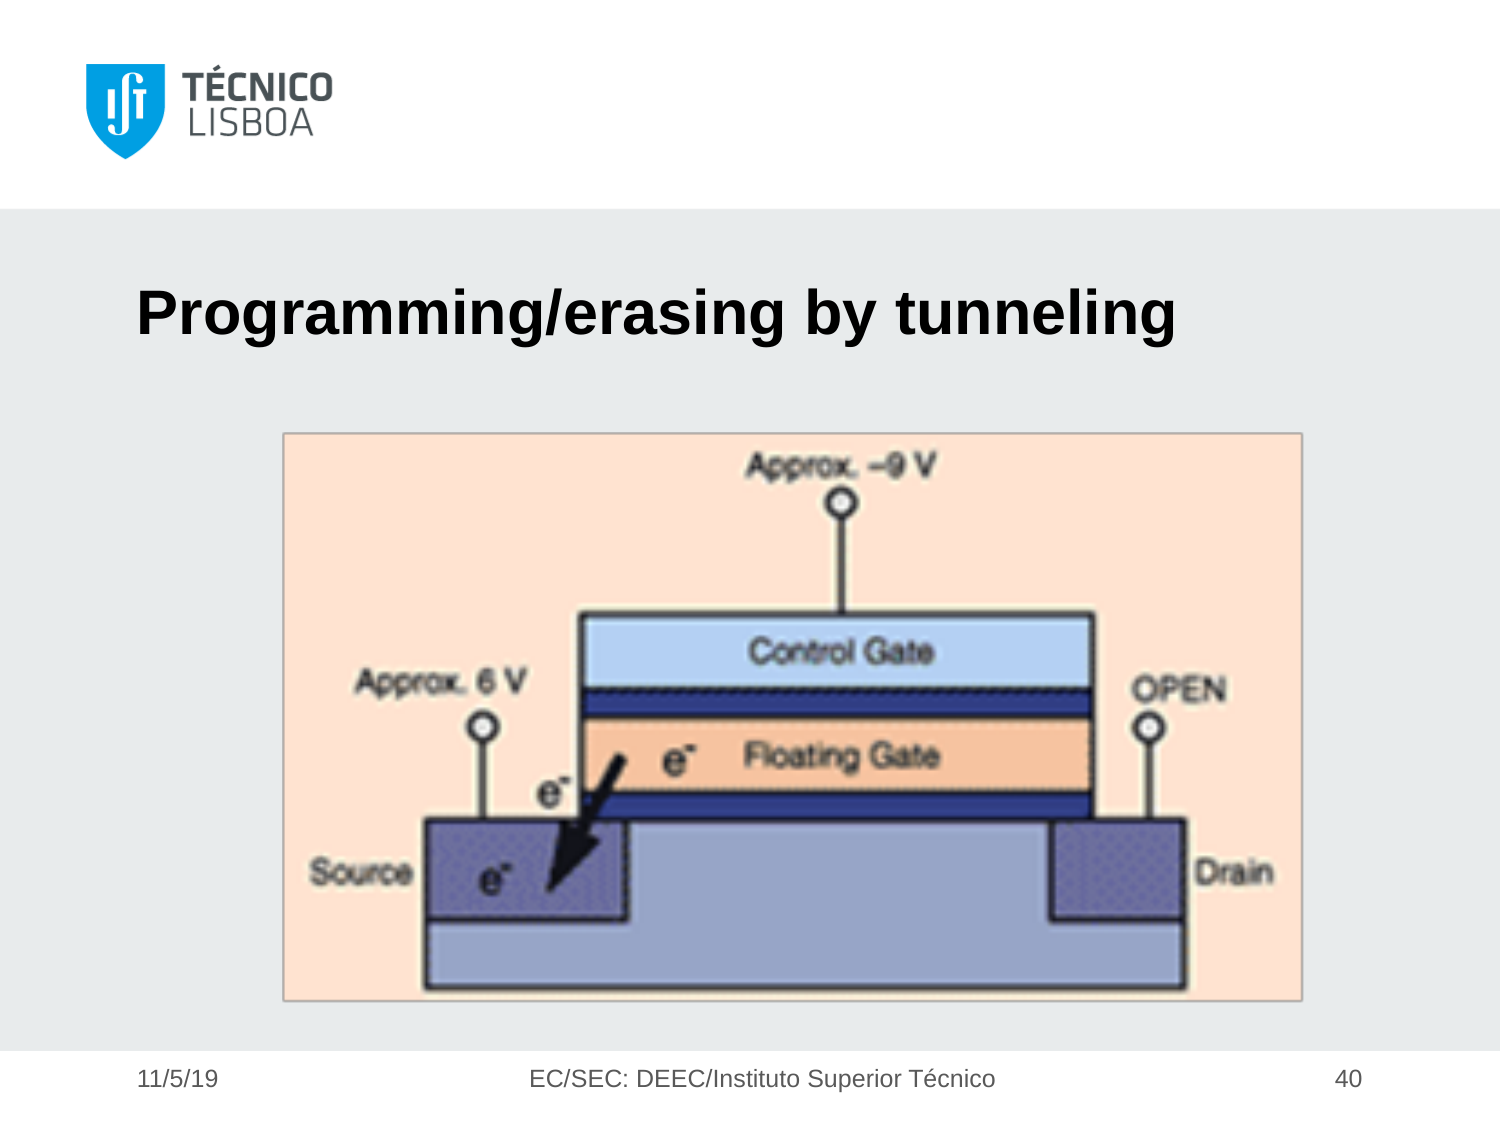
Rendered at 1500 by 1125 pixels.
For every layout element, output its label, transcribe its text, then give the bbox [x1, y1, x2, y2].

picture [0, 0, 1500, 1125]
title Programming/erasing by tunneling [121, 237, 1378, 381]
slide_number <number> [1077, 1052, 1378, 1103]
footer EC/SEC: DEEC/Instituto Superior Técnico [512, 1052, 1021, 1103]
slide_number 11/5/19 [121, 1052, 425, 1103]
